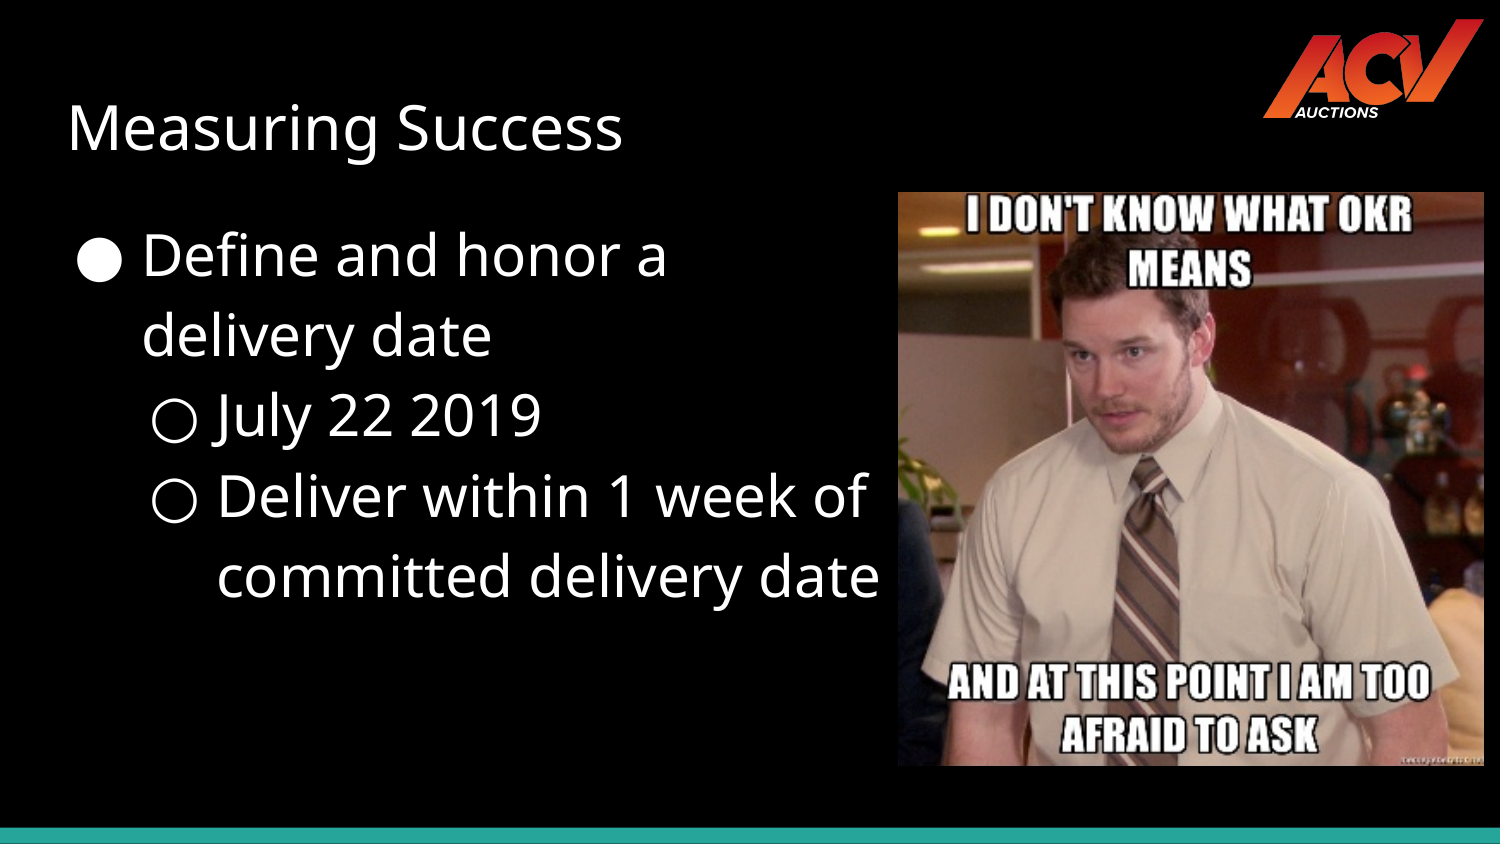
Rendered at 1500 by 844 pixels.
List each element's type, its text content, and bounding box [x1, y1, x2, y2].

list Define and honor a delivery date July 22 2019 Deliver within 1 week of committed delivery date [51, 192, 906, 815]
picture [1262, 19, 1484, 118]
title Measuring Success [51, 72, 1449, 174]
picture [898, 192, 1484, 766]
